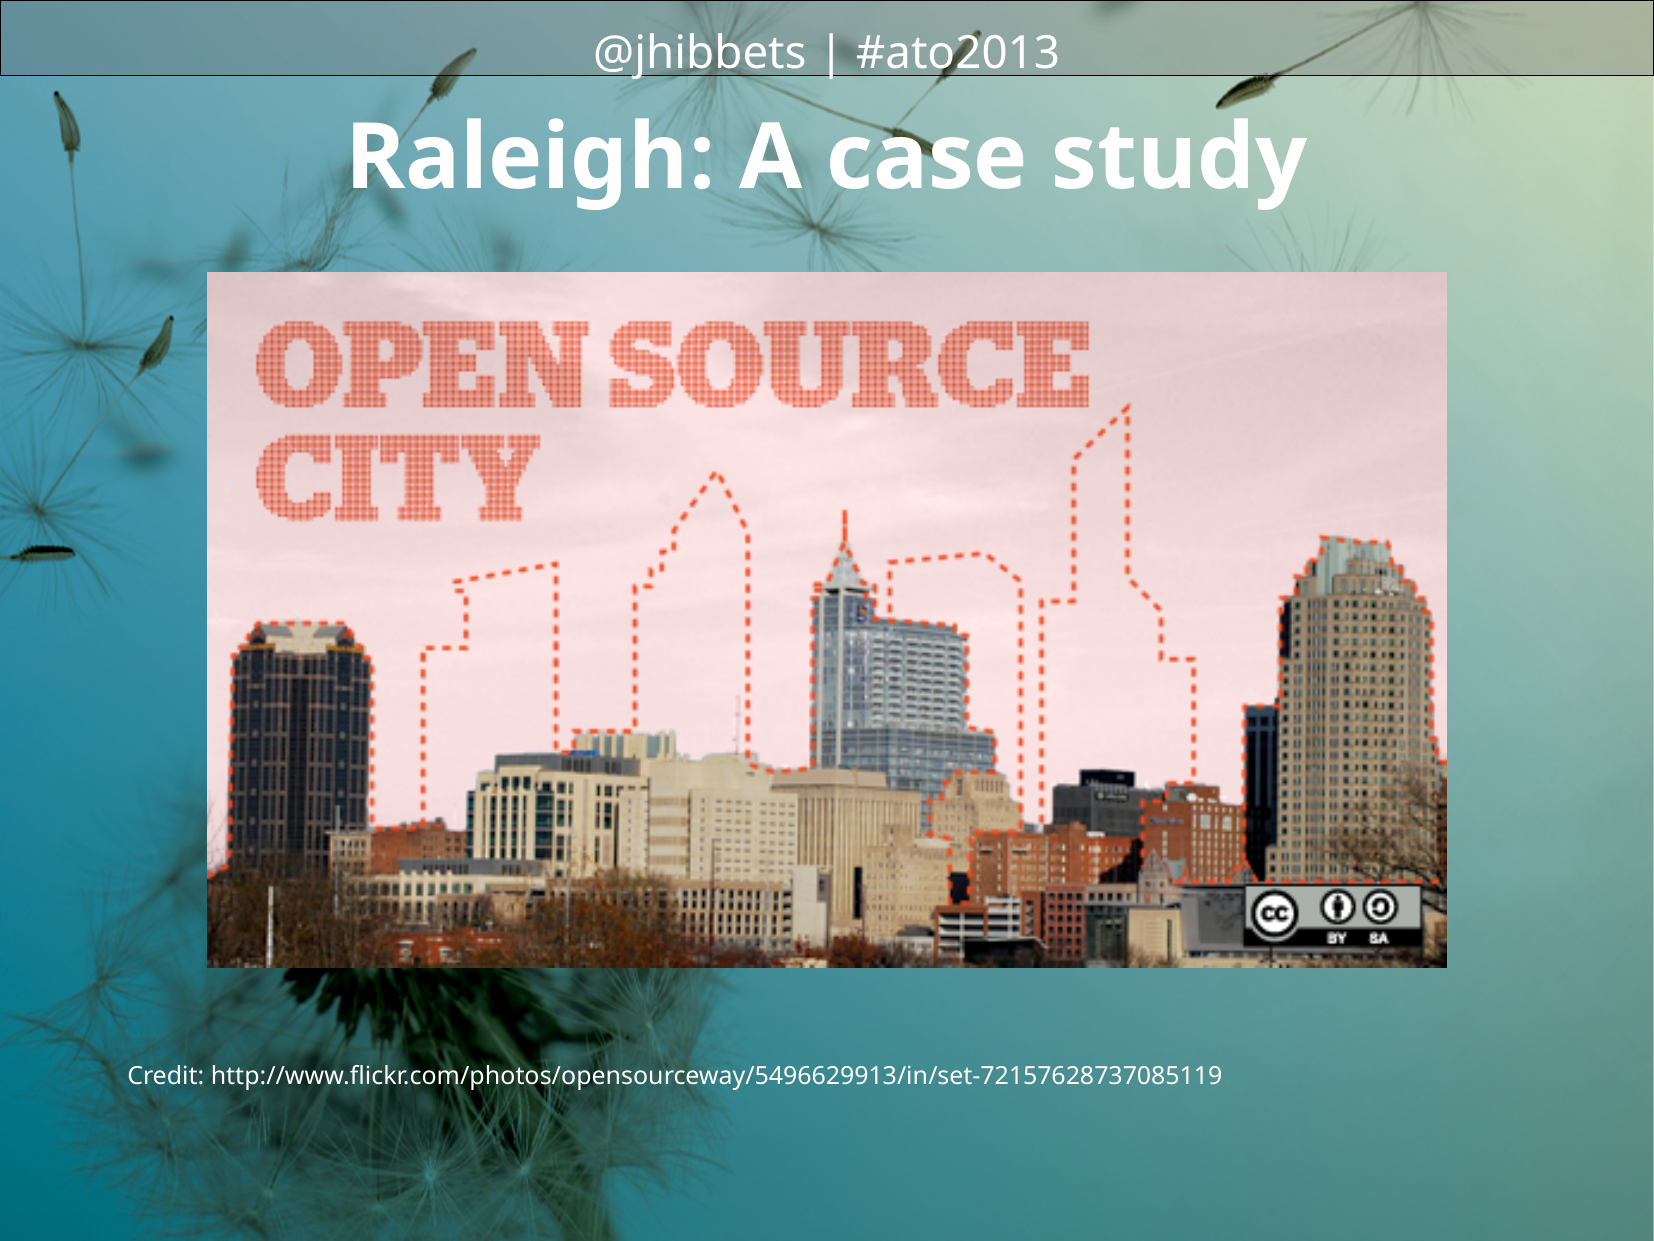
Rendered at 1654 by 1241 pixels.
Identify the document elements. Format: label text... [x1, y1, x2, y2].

picture [0, 76, 1654, 1241]
title Raleigh: A case study [82, 49, 1571, 257]
text_box Credit: http://www.flickr.com/photos/opensourceway/5496629913/in/set-72157628737085119 [112, 1050, 1230, 1093]
